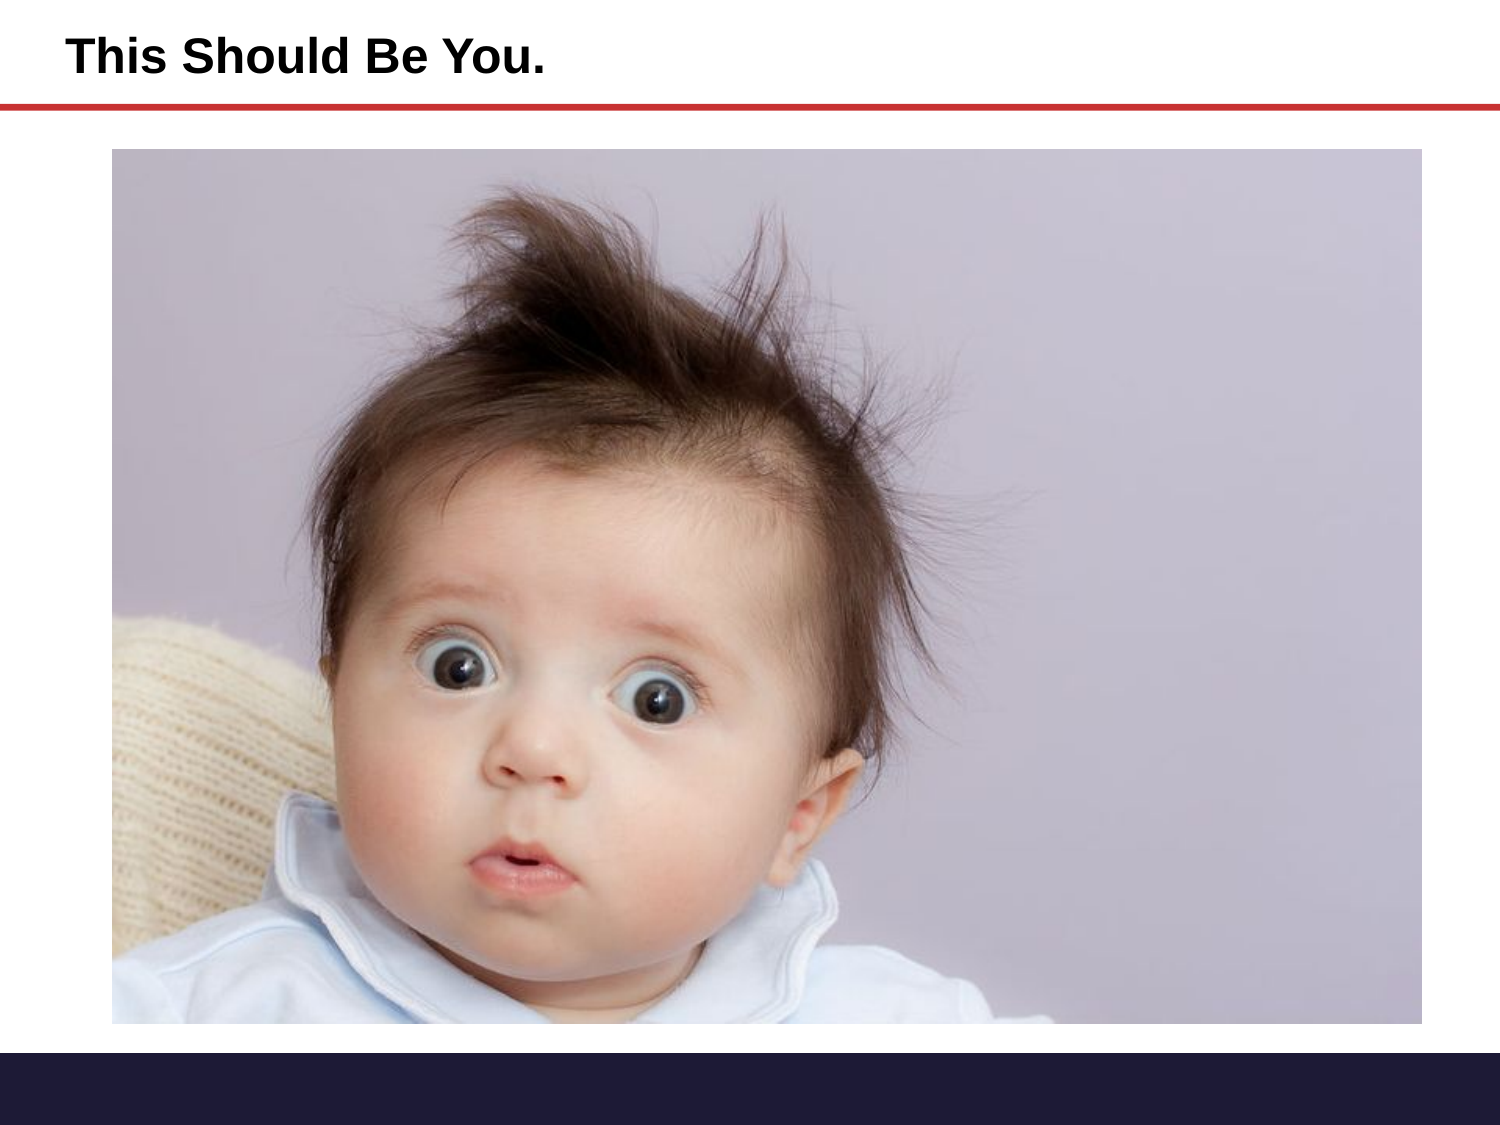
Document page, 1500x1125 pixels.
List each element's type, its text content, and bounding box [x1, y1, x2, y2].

picture [112, 149, 1422, 1024]
title This Should Be You. [50, 0, 948, 108]
